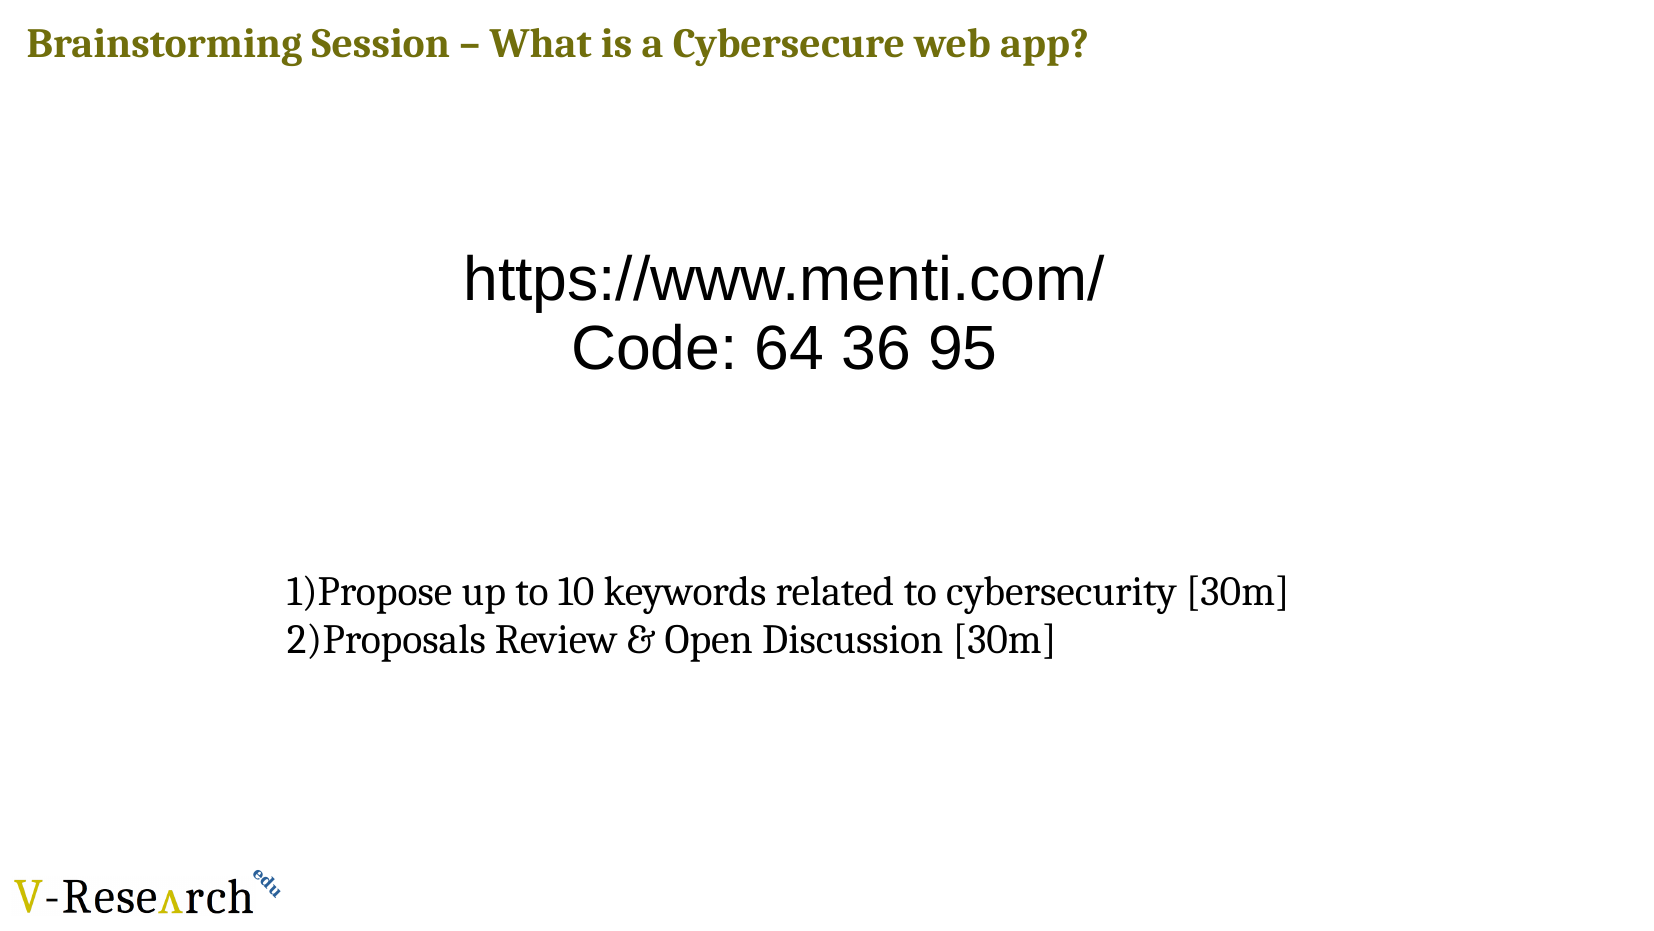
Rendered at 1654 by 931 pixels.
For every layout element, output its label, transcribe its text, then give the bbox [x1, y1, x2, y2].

text_box https://www.menti.com/ Code: 64 36 95 [448, 236, 1121, 391]
picture [11, 876, 255, 916]
text_box edu [222, 847, 333, 931]
text_box Propose up to 10 keywords related to cybersecurity [30m] Proposals Review & Open Discussion [30m] [272, 560, 1412, 674]
text_box Brainstorming Session – What is a Cybersecure web app? [11, 12, 1193, 77]
